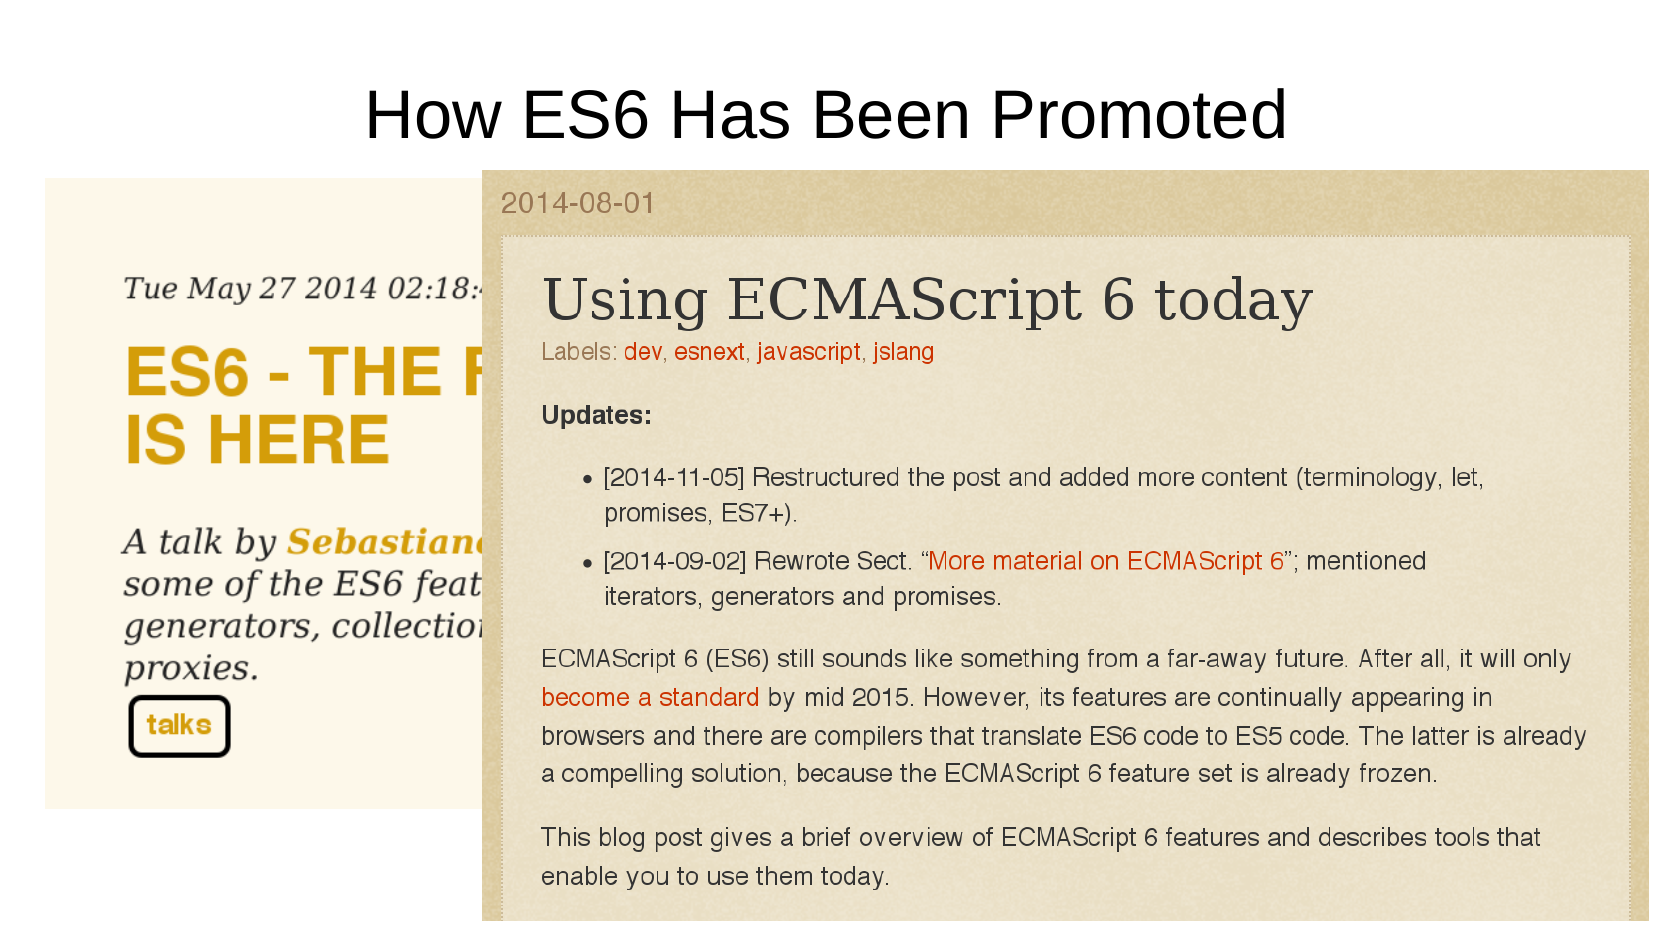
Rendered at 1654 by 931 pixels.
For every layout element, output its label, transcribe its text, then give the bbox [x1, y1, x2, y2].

picture [45, 170, 1649, 921]
title How ES6 Has Been Promoted [82, 37, 1571, 178]
